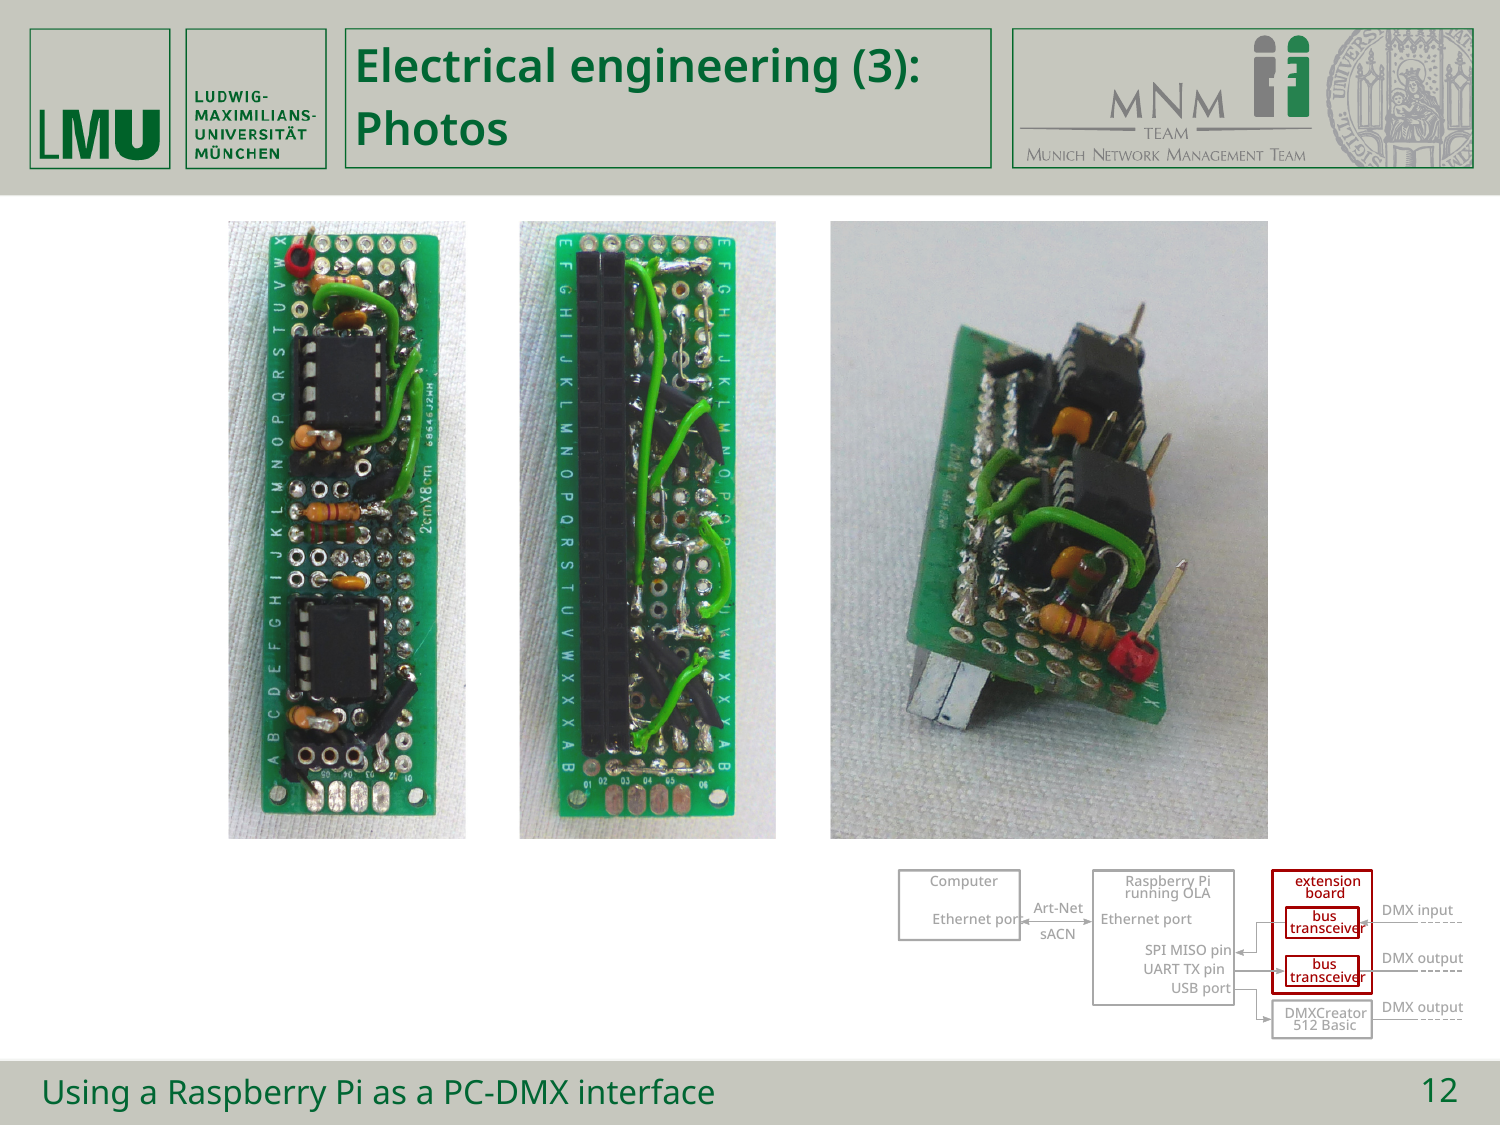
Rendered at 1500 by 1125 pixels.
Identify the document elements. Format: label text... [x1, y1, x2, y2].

title Electrical engineering (3): Photos [342, 29, 993, 171]
picture [0, 0, 1500, 196]
picture [897, 869, 1465, 1040]
picture [228, 221, 1268, 839]
picture [0, 1059, 1500, 1125]
